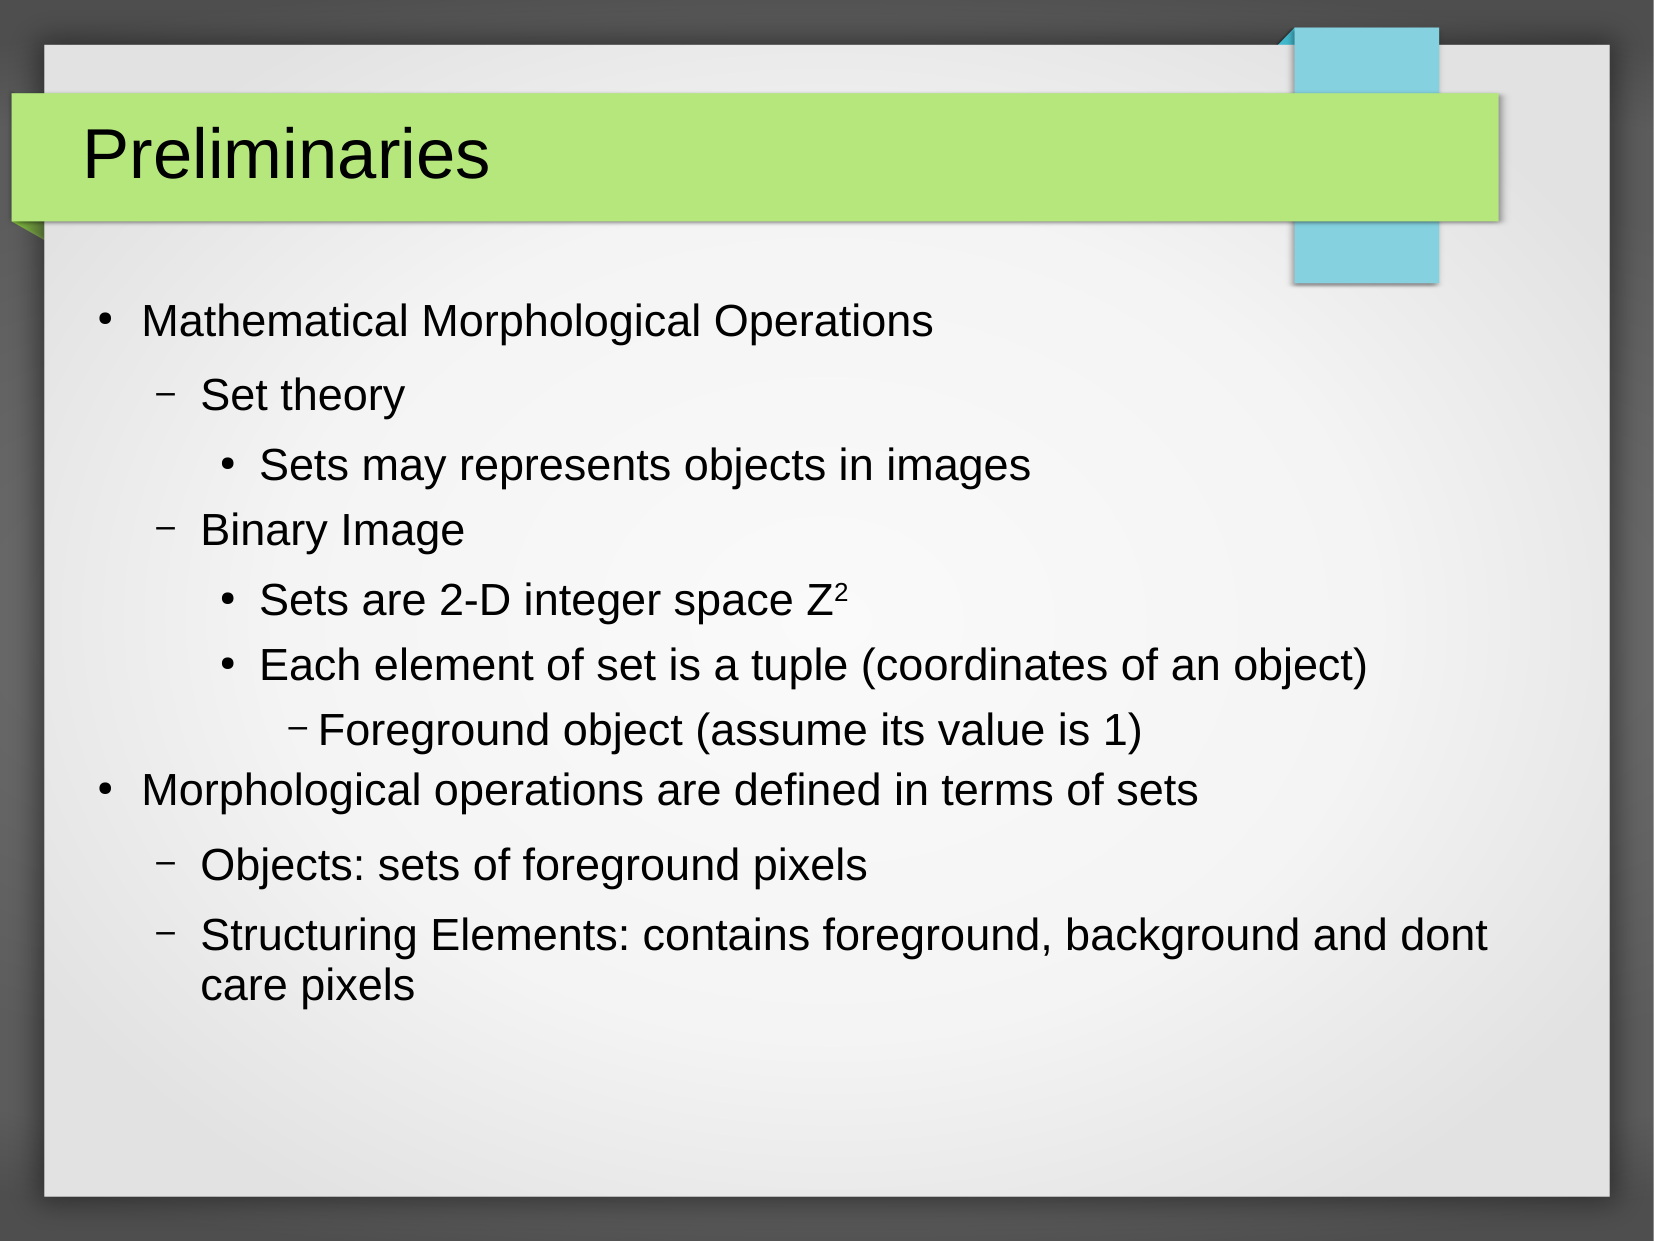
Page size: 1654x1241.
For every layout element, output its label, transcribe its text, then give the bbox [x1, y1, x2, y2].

list Mathematical Morphological Operations Set theory Sets may represents objects in images Binary Image Sets are 2-D integer space Z2 Each element of set is a tuple (coordinates of an object) Foreground object (assume its value is 1) Morphological operations are defined in terms of sets Objects: sets of foreground pixels Structuring Elements: contains foreground, background and dont care pixels [82, 295, 1571, 1015]
picture [0, 0, 1654, 1241]
title Preliminaries [82, 94, 1264, 213]
